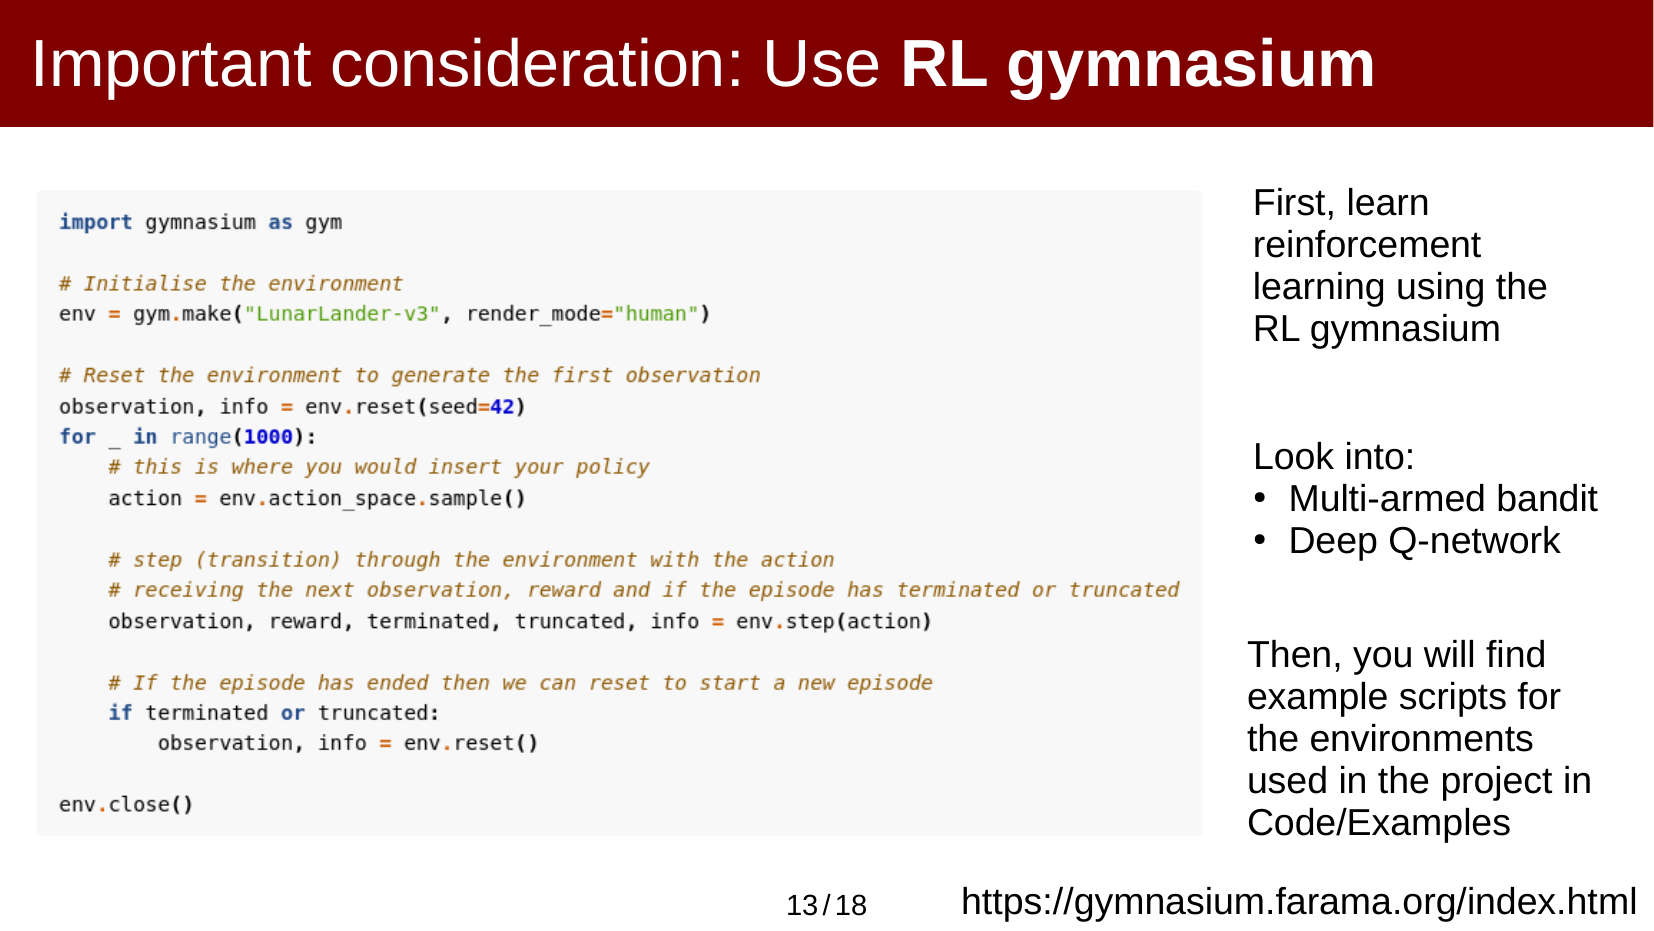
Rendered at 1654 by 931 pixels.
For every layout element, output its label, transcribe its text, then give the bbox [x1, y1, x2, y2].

text_box Look into: Multi-armed bandit Deep Q-network [1238, 428, 1616, 612]
text_box Important consideration: Use RL gymnasium [15, 19, 1631, 109]
picture [27, 182, 1211, 846]
text_box First, learn reinforcement learning using the RL gymnasium [1238, 174, 1616, 358]
text_box [0, 0, 1654, 127]
text_box Then, you will find example scripts for the environments used in the project in Code/Examples [1232, 626, 1637, 851]
text_box https://gymnasium.farama.org/index.html [946, 873, 1654, 931]
